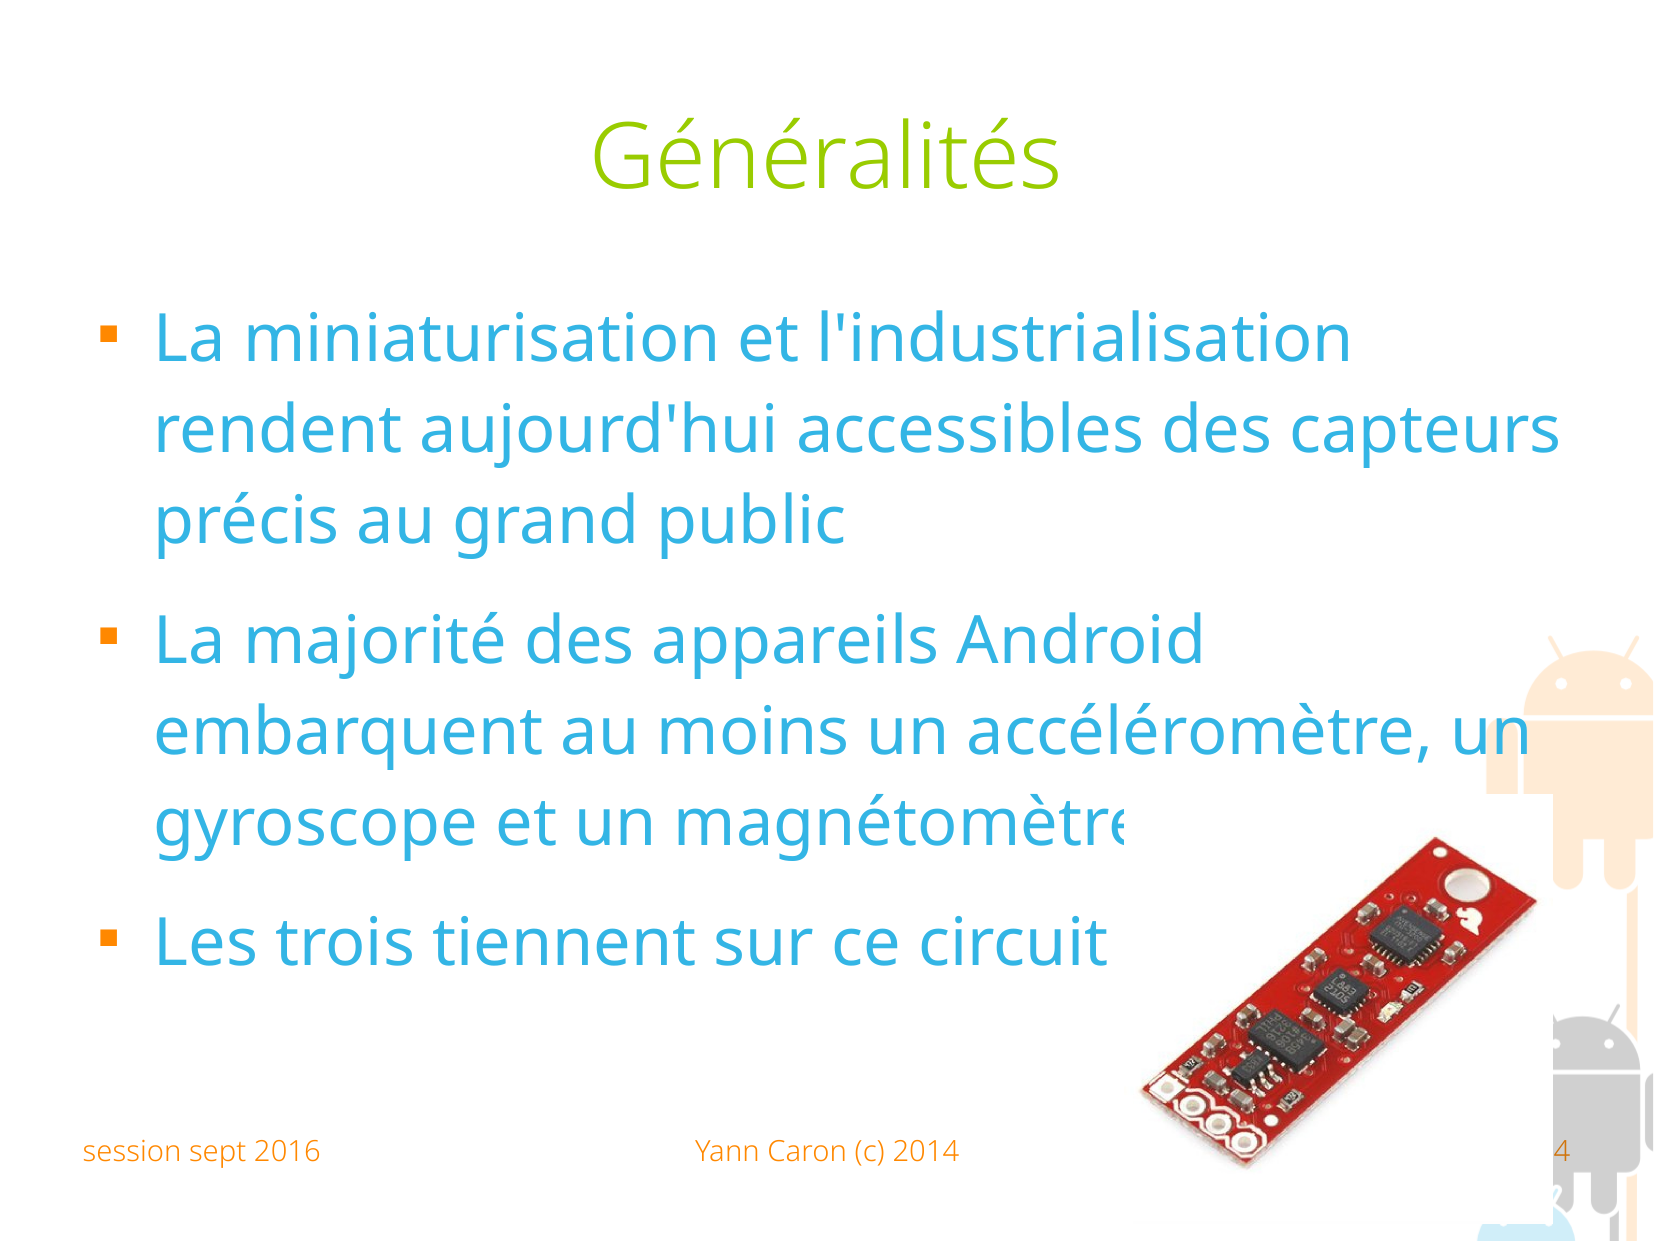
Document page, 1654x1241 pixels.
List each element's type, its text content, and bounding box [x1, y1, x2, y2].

title Généralités [82, 49, 1571, 257]
list La miniaturisation et l'industrialisation rendent aujourd'hui accessibles des capteurs précis au grand public La majorité des appareils Android embarquent au moins un accéléromètre, un gyroscope et un magnétomètre Les trois tiennent sur ce circuit : [82, 290, 1571, 1010]
picture [240, 423, 1654, 1241]
